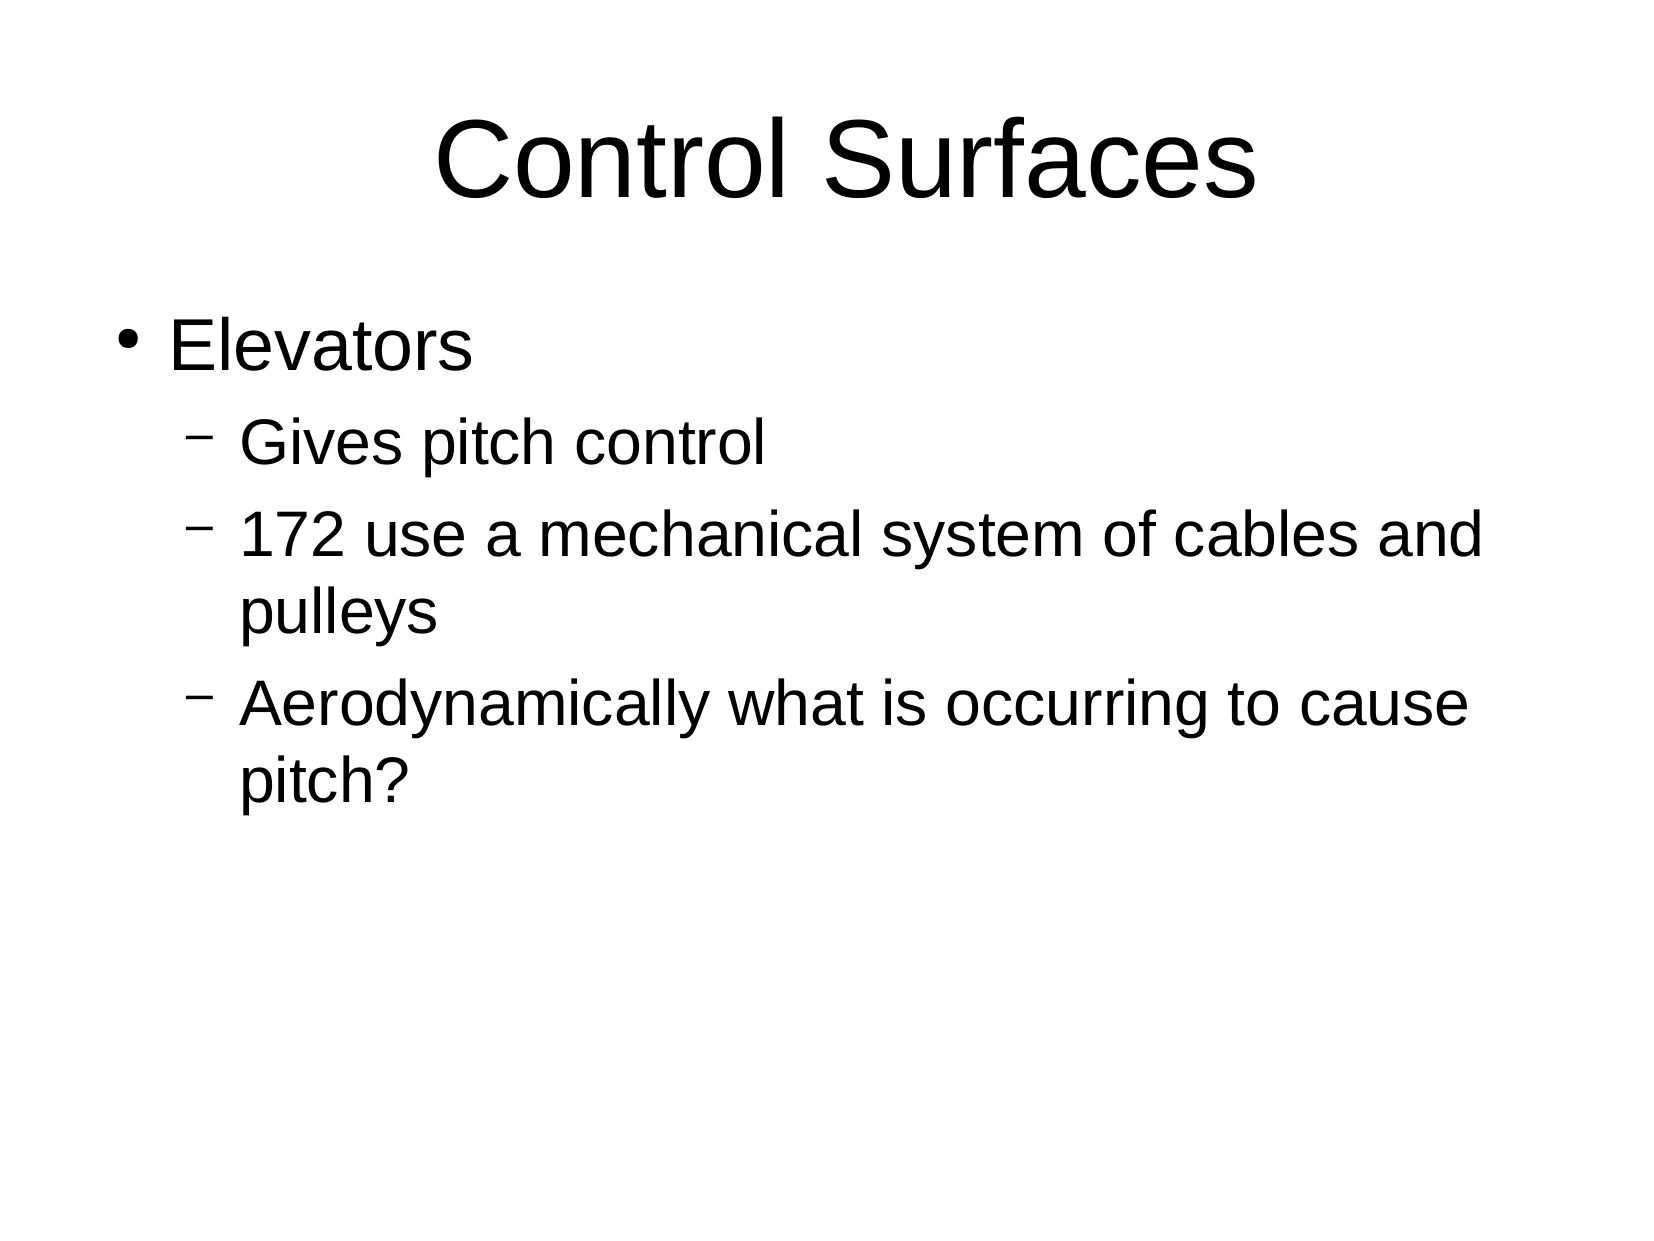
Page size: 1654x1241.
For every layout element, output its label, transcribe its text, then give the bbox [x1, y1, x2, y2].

list Elevators Gives pitch control 172 use a mechanical system of cables and pulleys Aerodynamically what is occurring to cause pitch? [82, 289, 1571, 1108]
title Control Surfaces [82, 49, 1571, 257]
